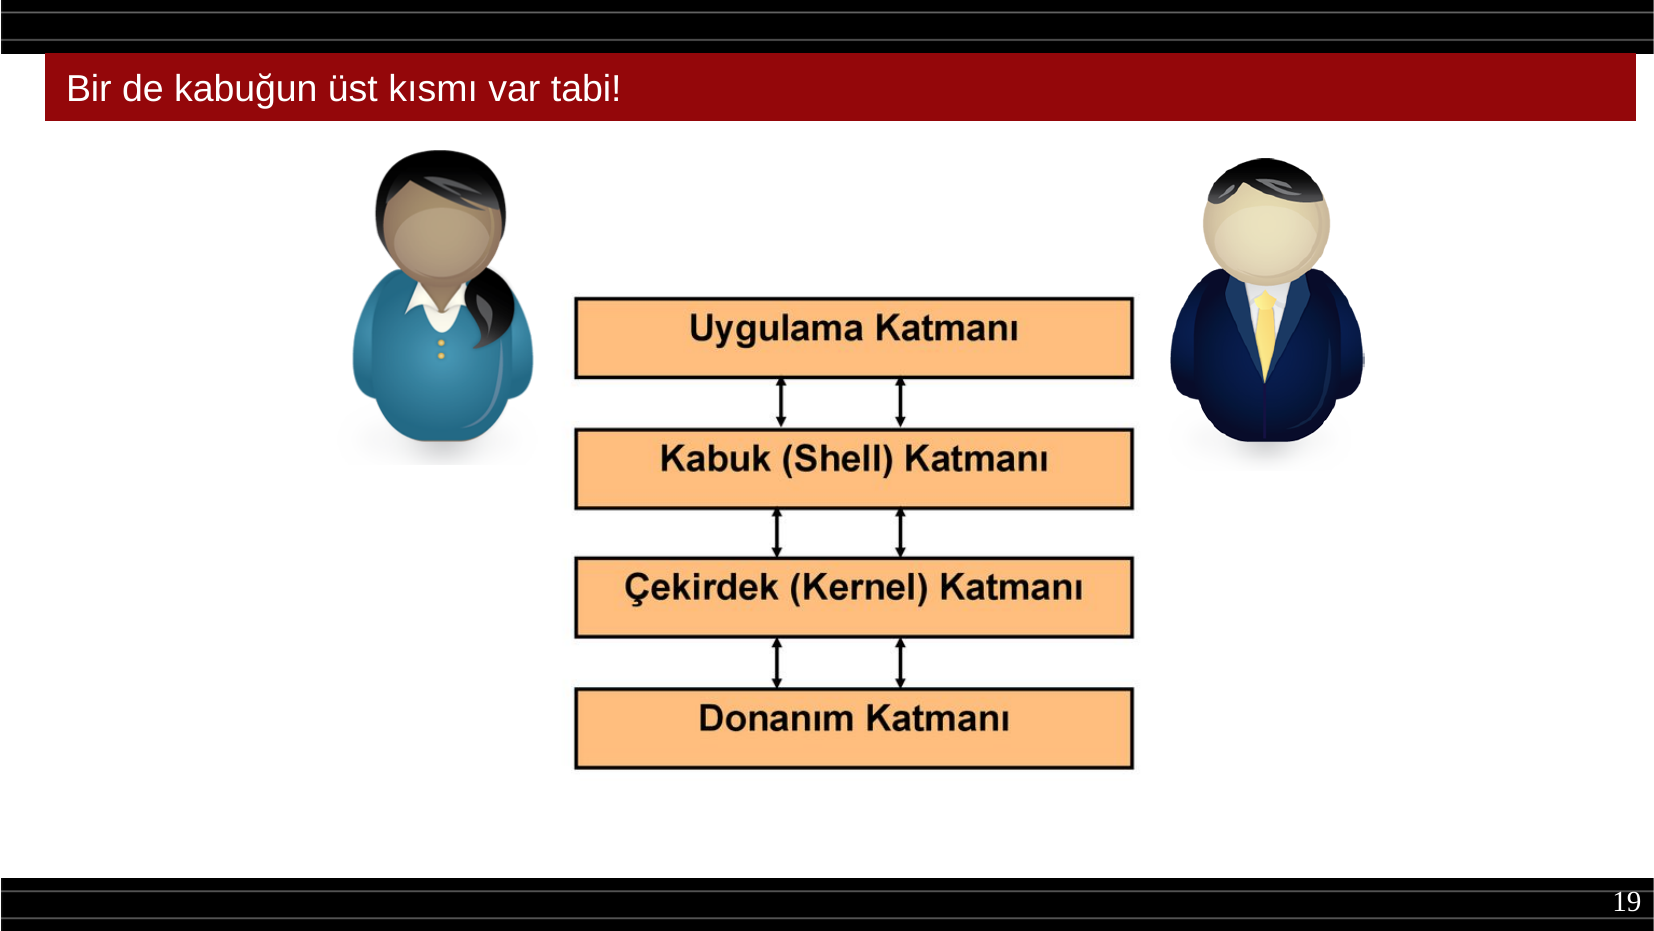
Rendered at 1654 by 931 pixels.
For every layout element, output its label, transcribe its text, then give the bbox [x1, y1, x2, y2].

picture [1, 0, 1654, 54]
picture [318, 131, 1397, 781]
picture [1, 878, 1654, 931]
text_box Bir de kabuğun üst kısmı var tabi! [51, 60, 1312, 117]
